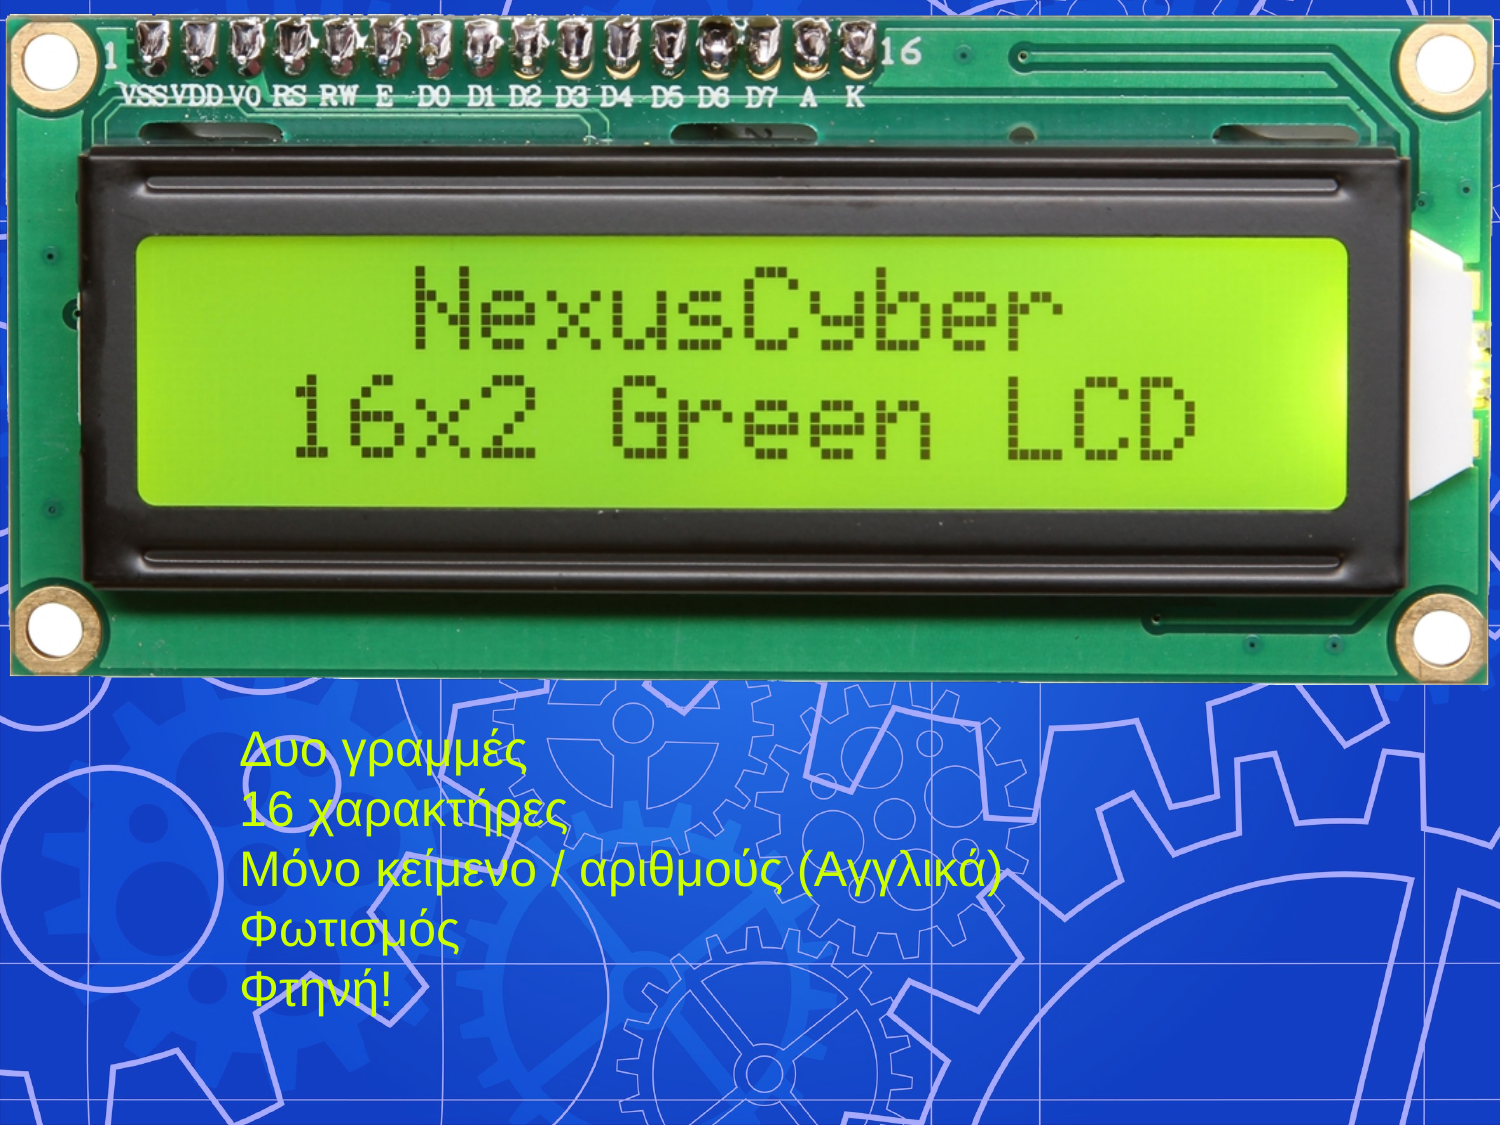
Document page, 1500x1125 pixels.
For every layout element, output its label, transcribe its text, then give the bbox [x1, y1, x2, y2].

text_box Δυο γραμμές 16 χαρακτήρες Μόνο κείμενο / αριθμούς (Αγγλικά) Φωτισμός Φτηνή! [224, 708, 1182, 1024]
picture [0, 0, 1500, 1125]
